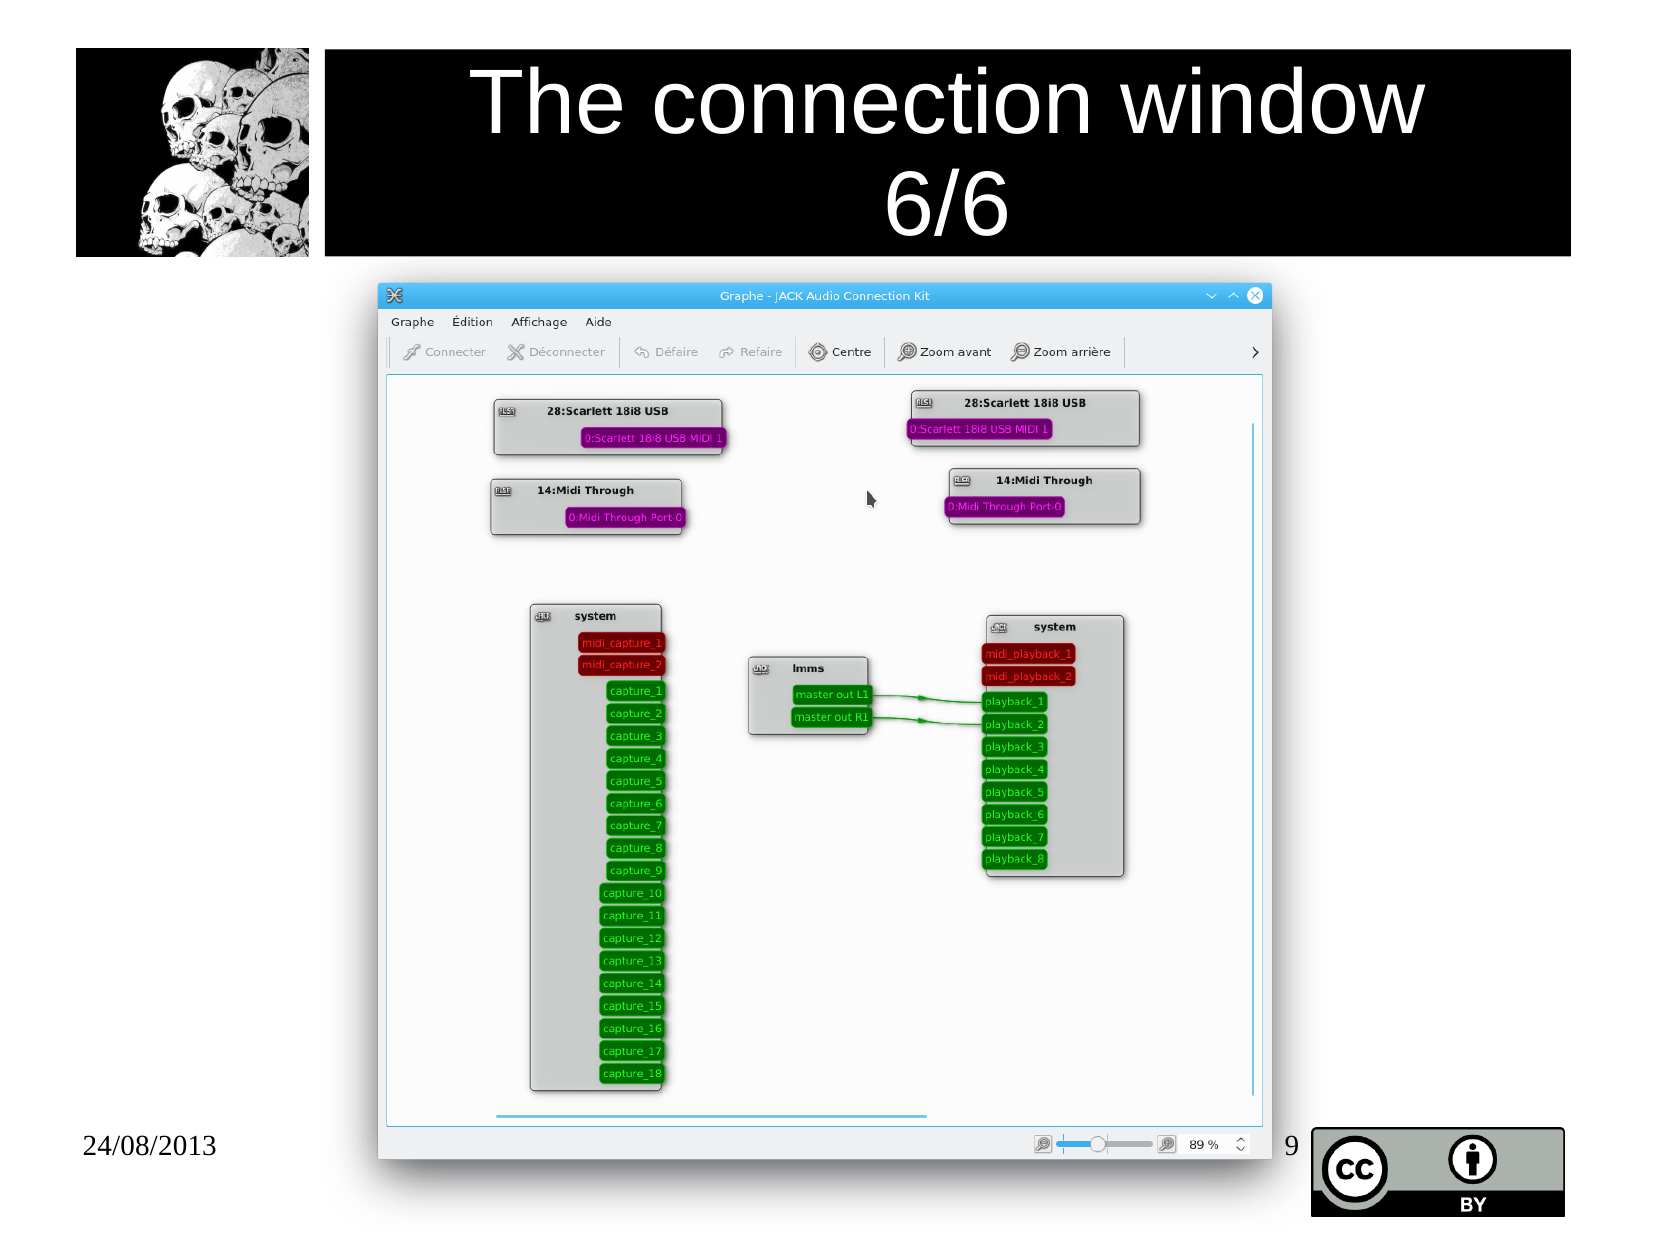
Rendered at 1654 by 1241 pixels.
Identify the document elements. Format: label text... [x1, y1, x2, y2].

picture [76, 48, 309, 257]
title The connection window 6/6 [324, 49, 1571, 257]
picture [310, 231, 1565, 1241]
